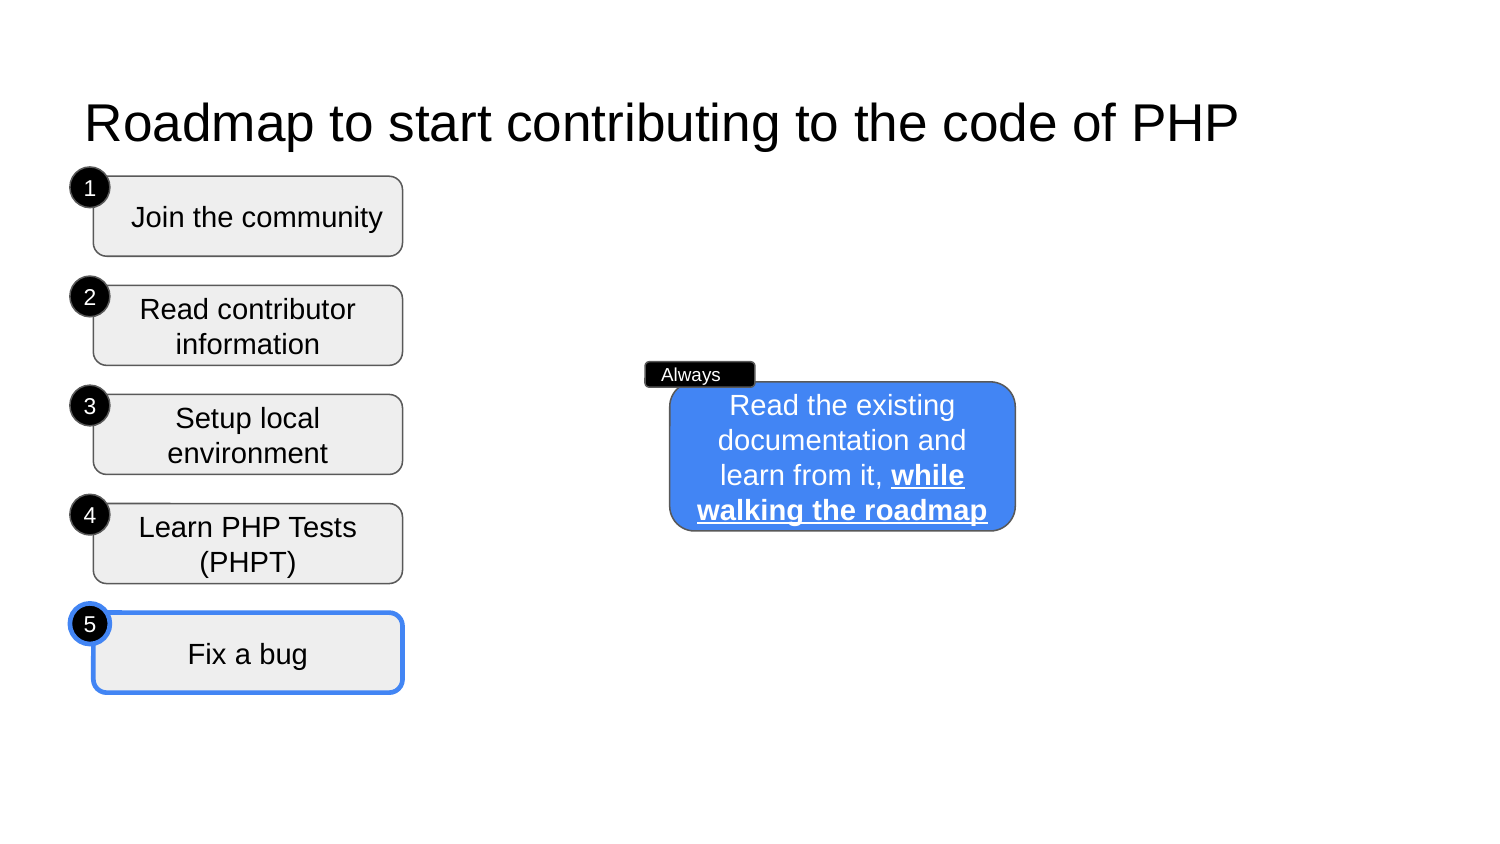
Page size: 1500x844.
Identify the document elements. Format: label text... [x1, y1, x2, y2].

text_box Always [645, 361, 755, 388]
text_box 1 [69, 166, 110, 208]
title Roadmap to start contributing to the code of PHP [69, 72, 1468, 167]
text_box Read contributor information [93, 285, 403, 366]
text_box Setup local environment [93, 394, 403, 475]
text_box Join the community [93, 176, 403, 257]
text_box 2 [69, 276, 110, 317]
text_box Fix a bug [93, 612, 403, 693]
text_box 5 [69, 603, 110, 645]
text_box 3 [69, 385, 110, 426]
text_box 4 [69, 494, 110, 535]
text_box Learn PHP Tests (PHPT) [93, 503, 403, 584]
text_box Read the existing documentation and learn from it, while walking the roadmap [669, 381, 1016, 531]
